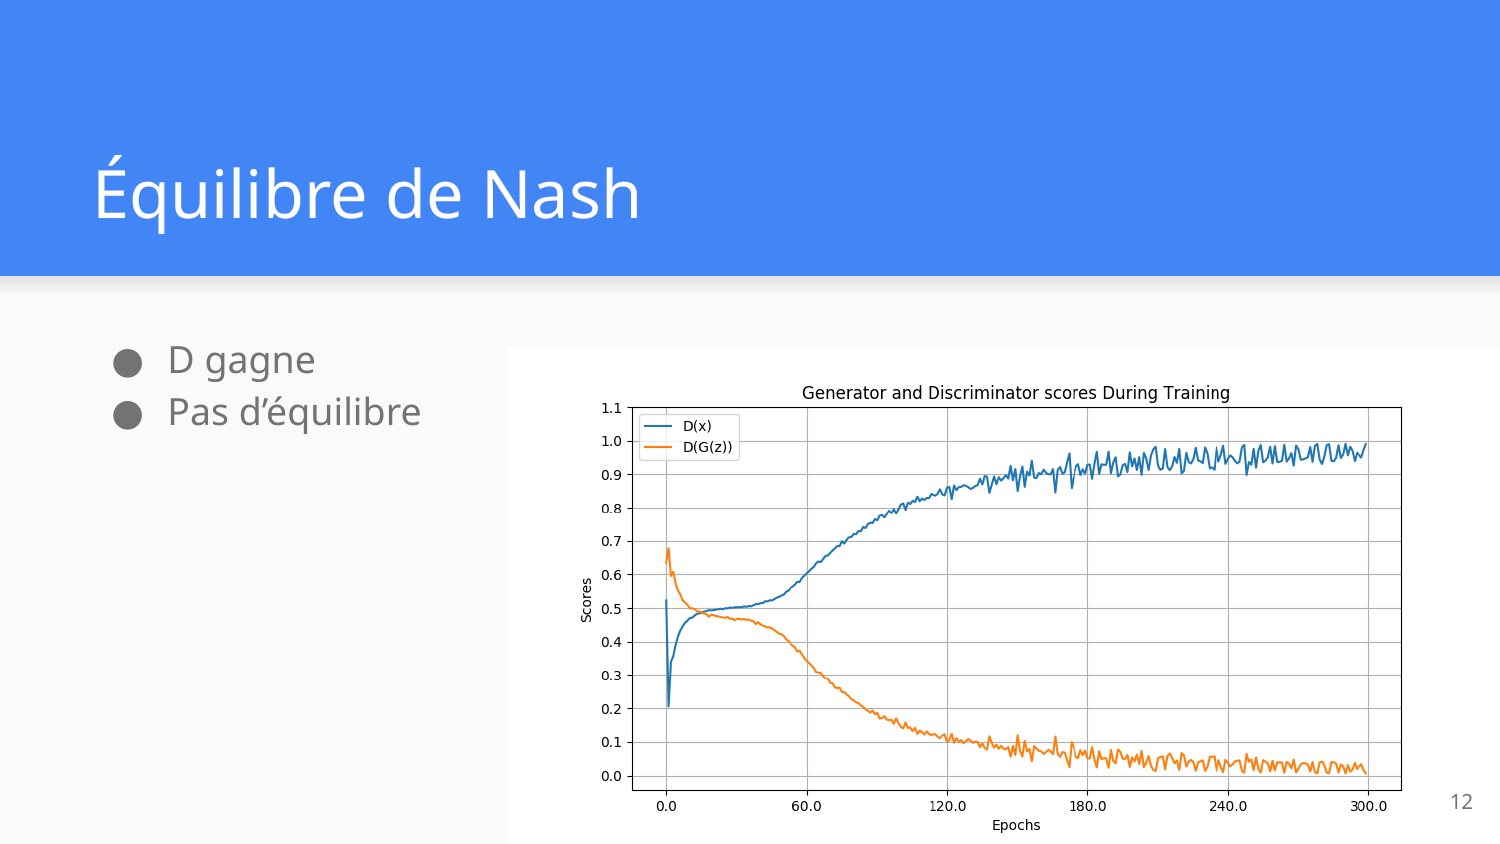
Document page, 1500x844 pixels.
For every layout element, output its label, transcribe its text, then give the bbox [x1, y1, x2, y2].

title Équilibre de Nash [77, 121, 1427, 248]
list D gagne Pas d’équilibre [77, 314, 1427, 760]
slide_number <number> [1398, 770, 1489, 835]
picture [507, 347, 1500, 844]
